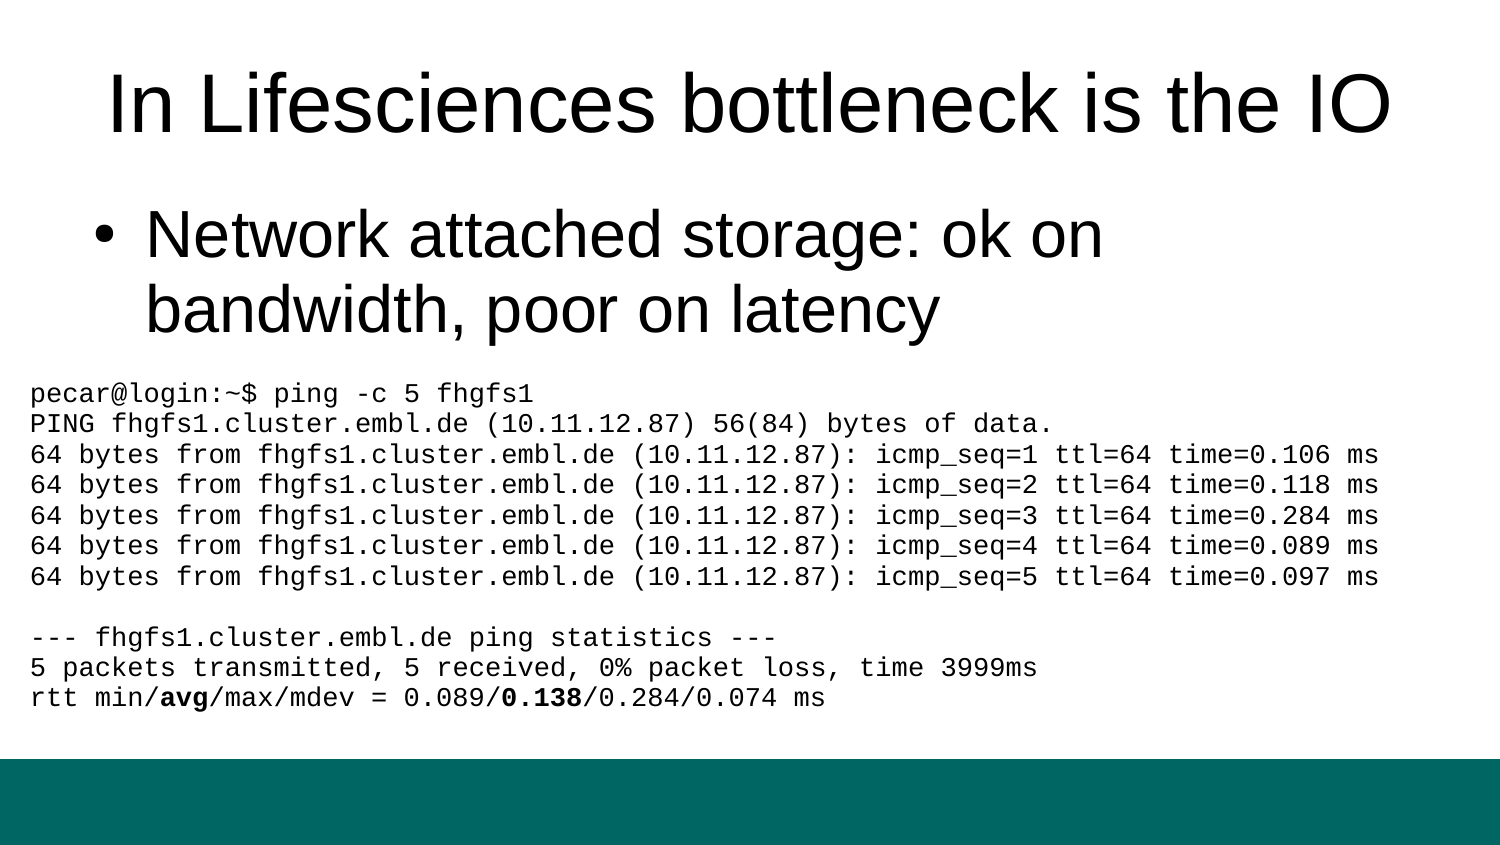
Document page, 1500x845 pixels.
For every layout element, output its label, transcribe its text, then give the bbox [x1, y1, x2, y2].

list Network attached storage: ok on bandwidth, poor on latency [75, 197, 1425, 372]
title In Lifesciences bottleneck is the IO [75, 33, 1425, 175]
text_box pecar@login:~$ ping -c 5 fhgfs1 PING fhgfs1.cluster.embl.de (10.11.12.87) 56(84) bytes of data. 64 bytes from fhgfs1.cluster.embl.de (10.11.12.87): icmp_seq=1 ttl=64 time=0.106 ms 64 bytes from fhgfs1.cluster.embl.de (10.11.12.87): icmp_seq=2 ttl=64 time=0.118 ms 64 bytes from fhgfs1.cluster.embl.de (10.11.12.87): icmp_seq=3 ttl=64 time=0.284 ms 64 bytes from fhgfs1.cluster.embl.de (10.11.12.87): icmp_seq=4 ttl=64 time=0.089 ms 64 bytes from fhgfs1.cluster.embl.de (10.11.12.87): icmp_seq=5 ttl=64 time=0.097 ms --- fhgfs1.cluster.embl.de ping statistics --- 5 packets transmitted, 5 received, 0% packet loss, time 3999ms rtt min/avg/max/mdev = 0.089/0.138/0.284/0.074 ms [15, 372, 1471, 723]
